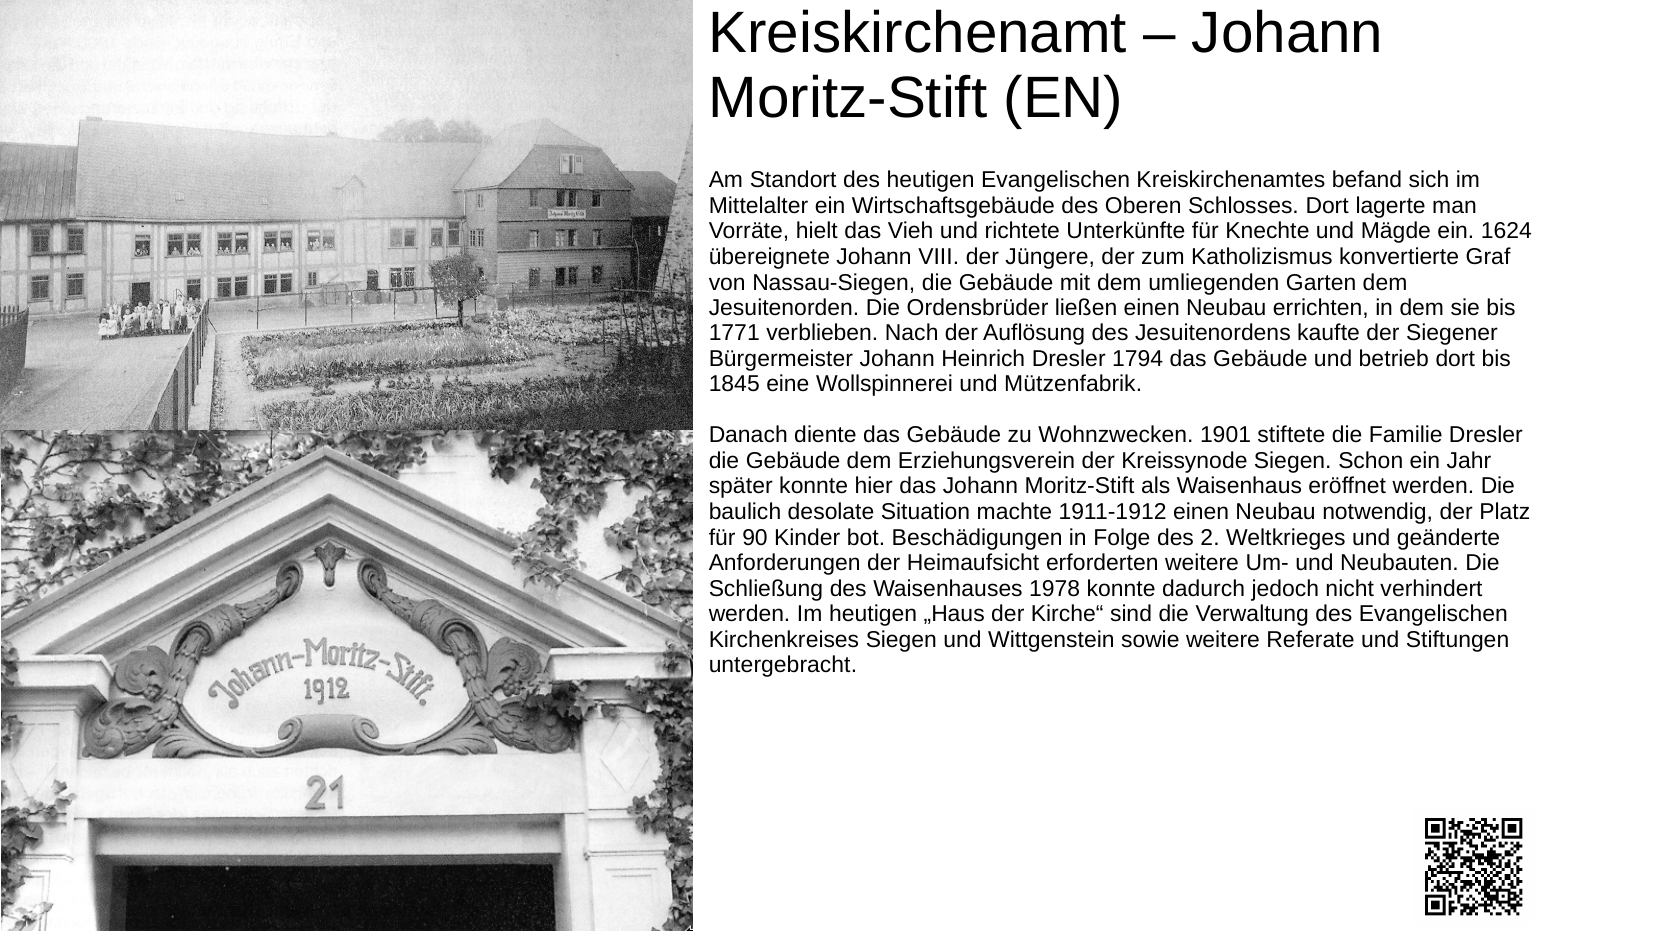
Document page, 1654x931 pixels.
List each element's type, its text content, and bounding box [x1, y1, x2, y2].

title Kreiskirchenamt – Johann Moritz-Stift (EN) Am Standort des heutigen Evangelischen Kreiskirchenamtes befand sich im Mittelalter ein Wirtschaftsgebäude des Oberen Schlosses. Dort lagerte man Vorräte, hielt das Vieh und richtete Unterkünfte für Knechte und Mägde ein. 1624 übereignete Johann VIII. der Jüngere, der zum Katholizismus konvertierte Graf von Nassau-Siegen, die Gebäude mit dem umliegenden Garten dem Jesuitenorden. Die Ordensbrüder ließen einen Neubau errichten, in dem sie bis 1771 verblieben. Nach der Auflösung des Jesuitenordens kaufte der Siegener Bürgermeister Johann Heinrich Dresler 1794 das Gebäude und betrieb dort bis 1845 eine Wollspinnerei und Mützenfabrik. Danach diente das Gebäude zu Wohnzwecken. 1901 stiftete die Familie Dresler die Gebäude dem Erziehungsverein der Kreissynode Siegen. Schon ein Jahr später konnte hier das Johann Moritz-Stift als Waisenhaus eröffnet werden. Die baulich desolate Situation machte 1911-1912 einen Neubau notwendig, der Platz für 90 Kinder bot. Beschädigungen in Folge des 2. Weltkrieges und geänderte Anforderungen der Heimaufsicht erforderten weitere Um- und Neubauten. Die Schließung des Waisenhauses 1978 konnte dadurch jedoch nicht verhindert werden. Im heutigen „Haus der Kirche“ sind die Verwaltung des Evangelischen Kirchenkreises Siegen und Wittgenstein sowie weitere Referate und Stiftungen untergebracht. [708, 0, 1536, 831]
picture [1413, 831, 1534, 927]
picture [0, 0, 693, 931]
